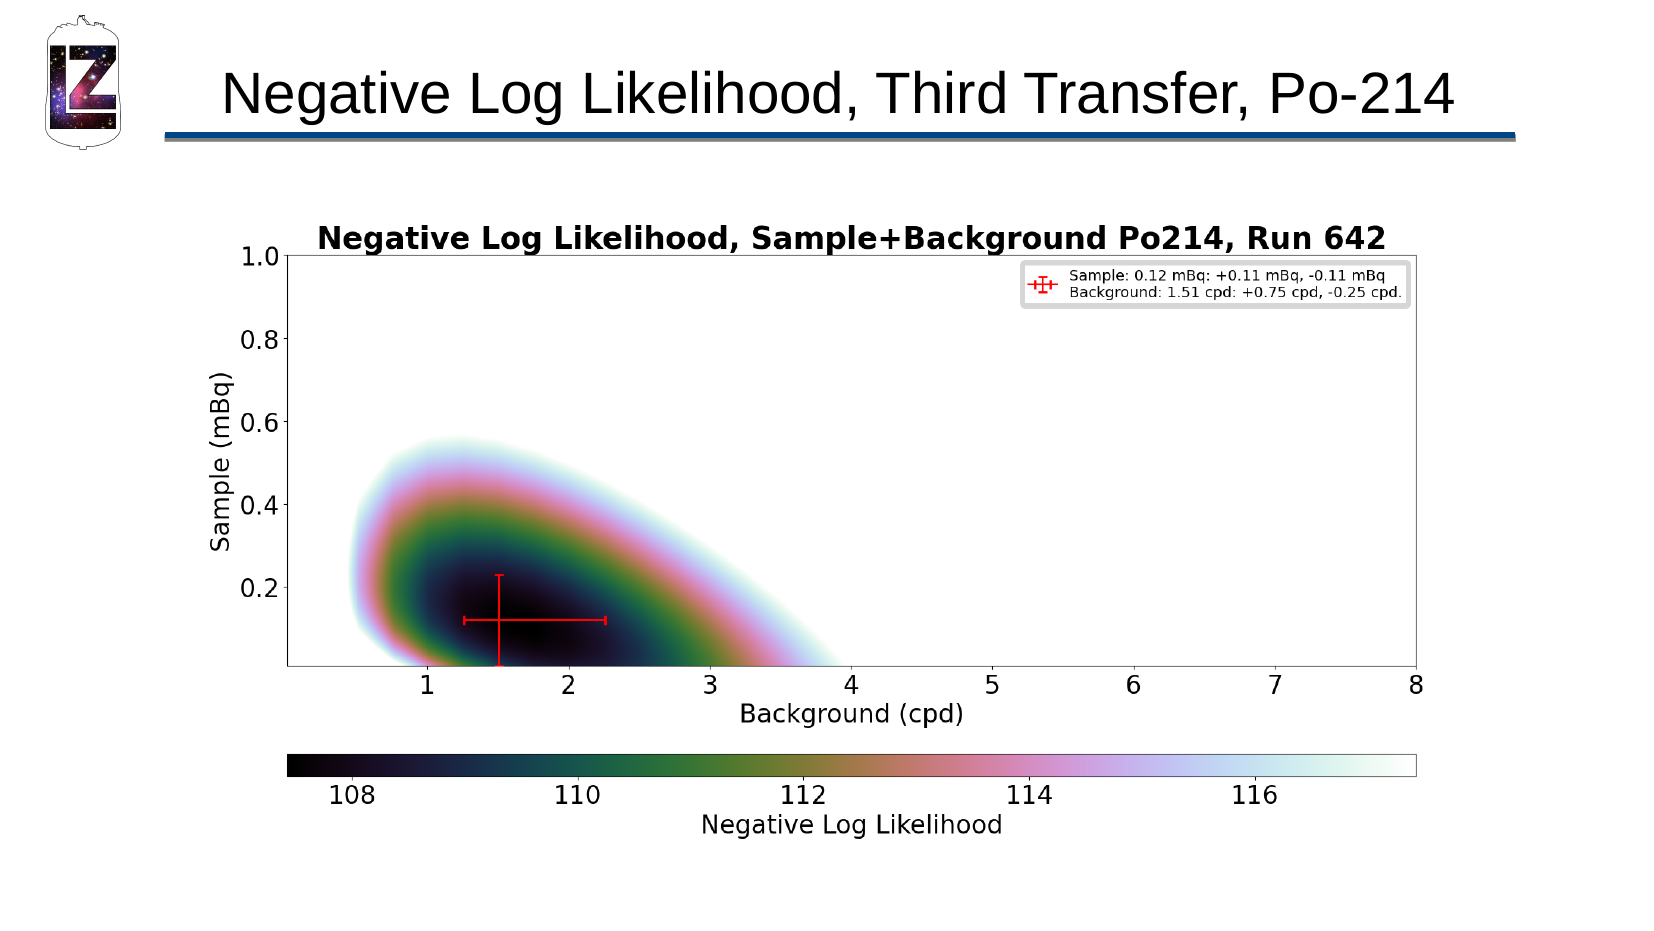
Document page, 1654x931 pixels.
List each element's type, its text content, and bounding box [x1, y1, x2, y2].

title Negative Log Likelihood, Third Transfer, Po-214 [165, 37, 1516, 151]
picture [105, 164, 1561, 925]
picture [15, 15, 151, 150]
